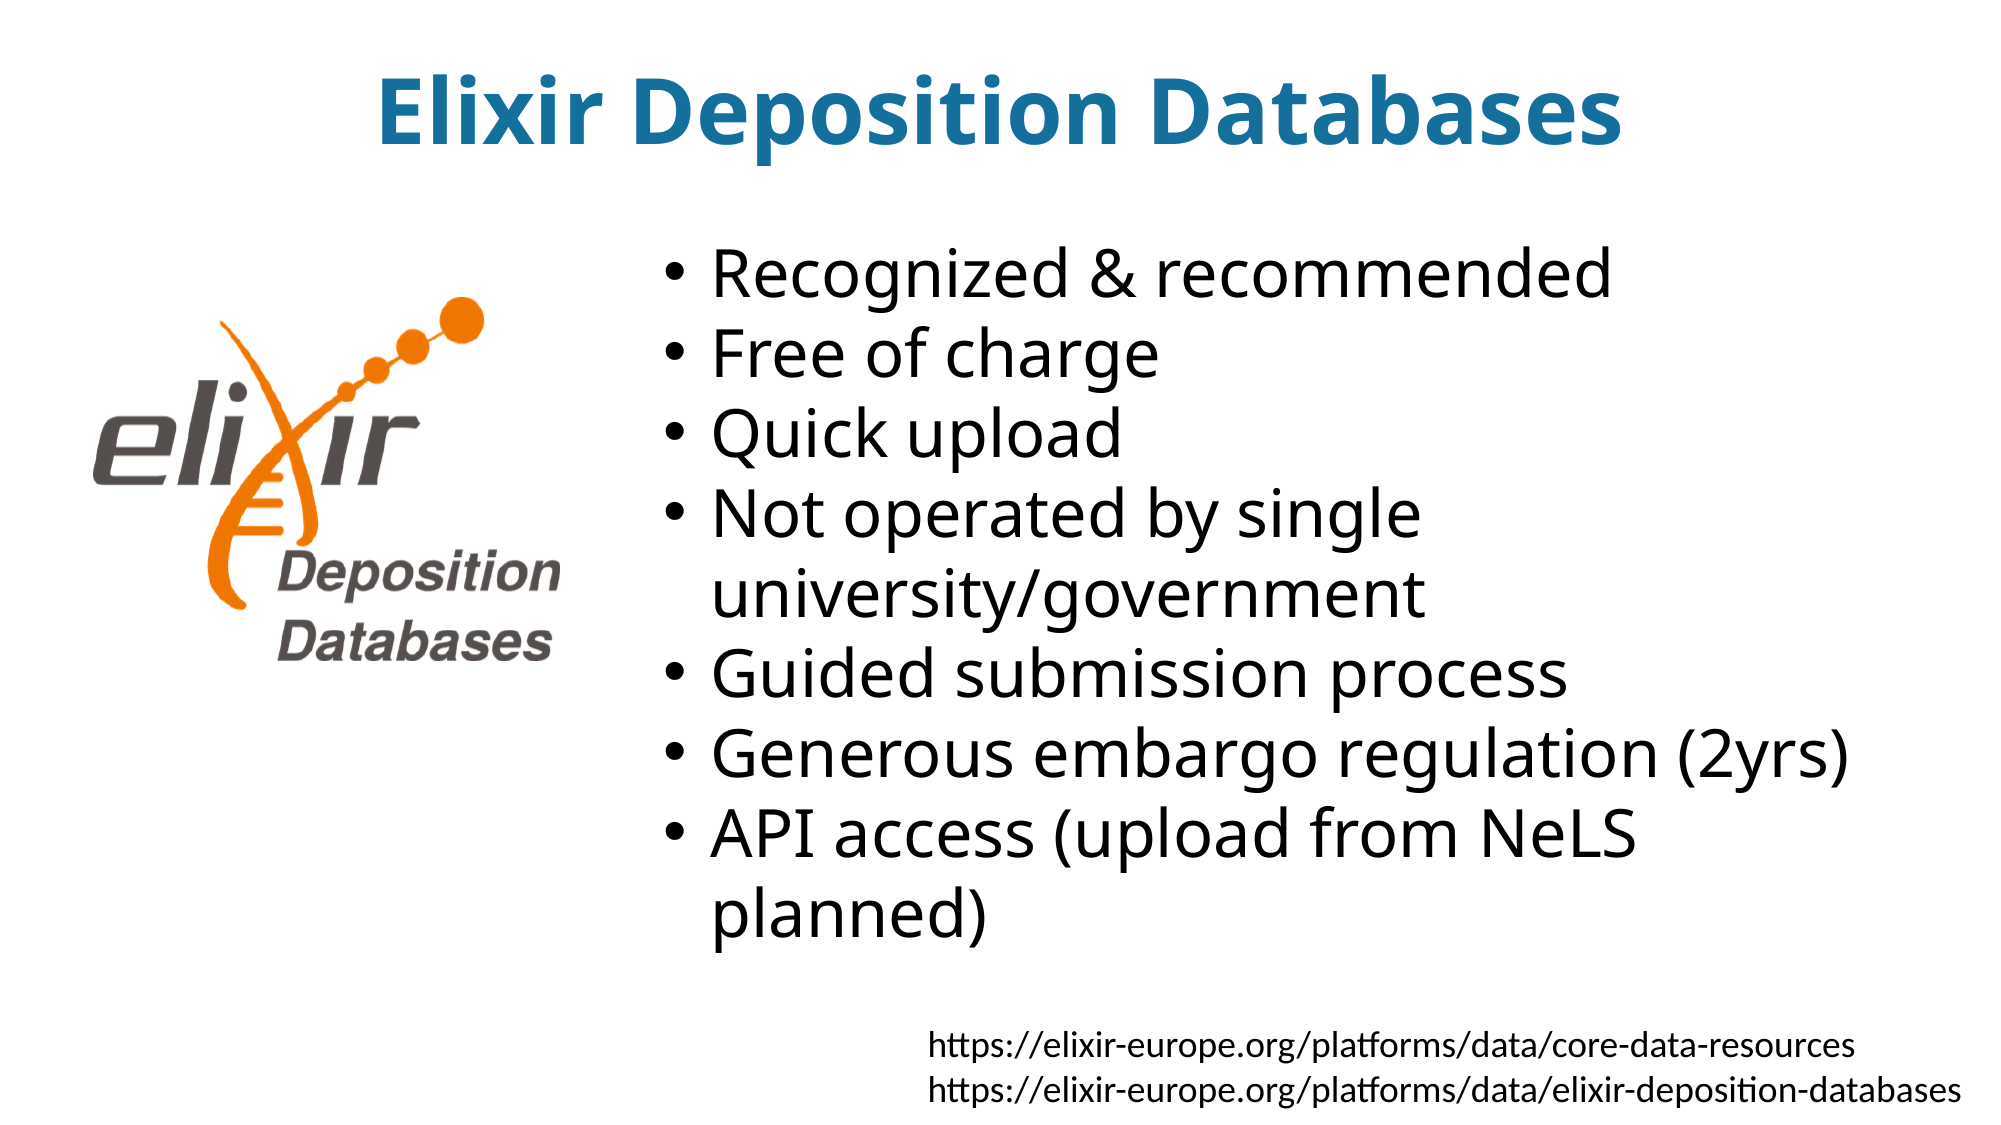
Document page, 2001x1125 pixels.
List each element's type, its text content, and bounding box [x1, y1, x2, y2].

title Elixir Deposition Databases [137, 5, 1863, 224]
text_box https://elixir-europe.org/platforms/data/core-data-resources https://elixir-europe.org/platforms/data/elixir-deposition-databases [912, 1012, 2000, 1125]
picture [86, 287, 580, 672]
text_box Recognized & recommended Free of charge Quick upload Not operated by single university/government Guided submission process Generous embargo regulation (2yrs) API access (upload from NeLS planned) [648, 223, 1914, 1038]
